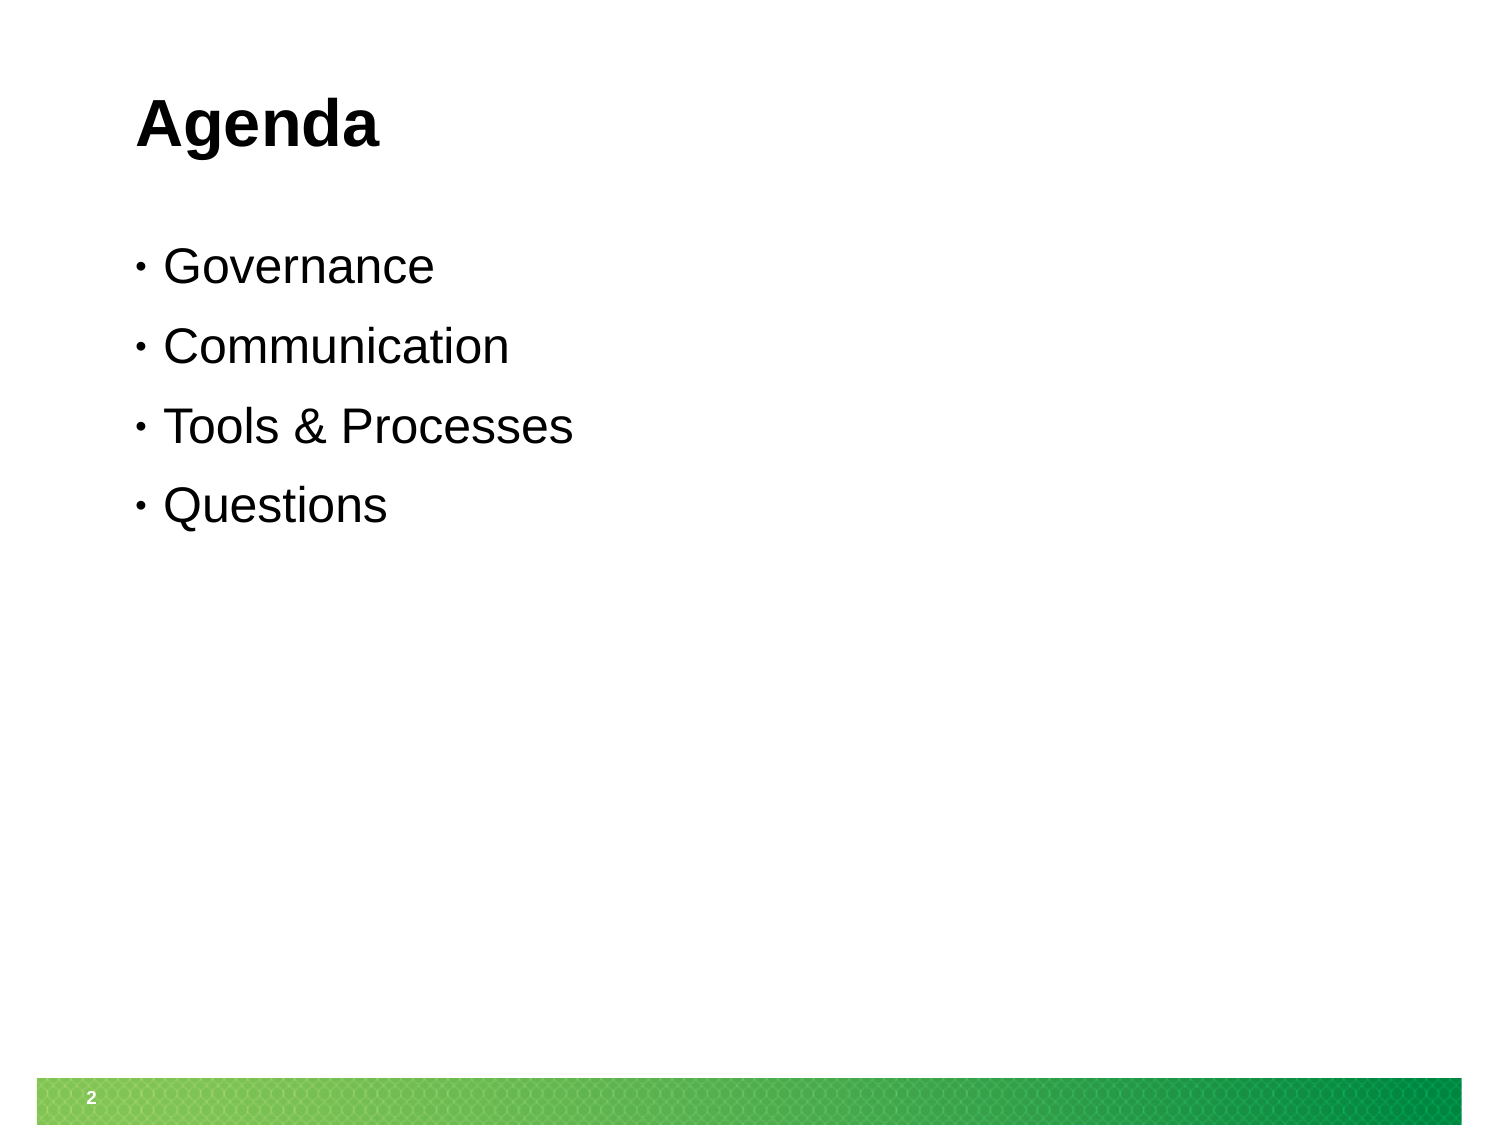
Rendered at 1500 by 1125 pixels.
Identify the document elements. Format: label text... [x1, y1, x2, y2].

list Governance Communication Tools & Processes Questions [135, 238, 1372, 982]
title Agenda [135, 41, 1372, 204]
picture [36, 1078, 1462, 1125]
